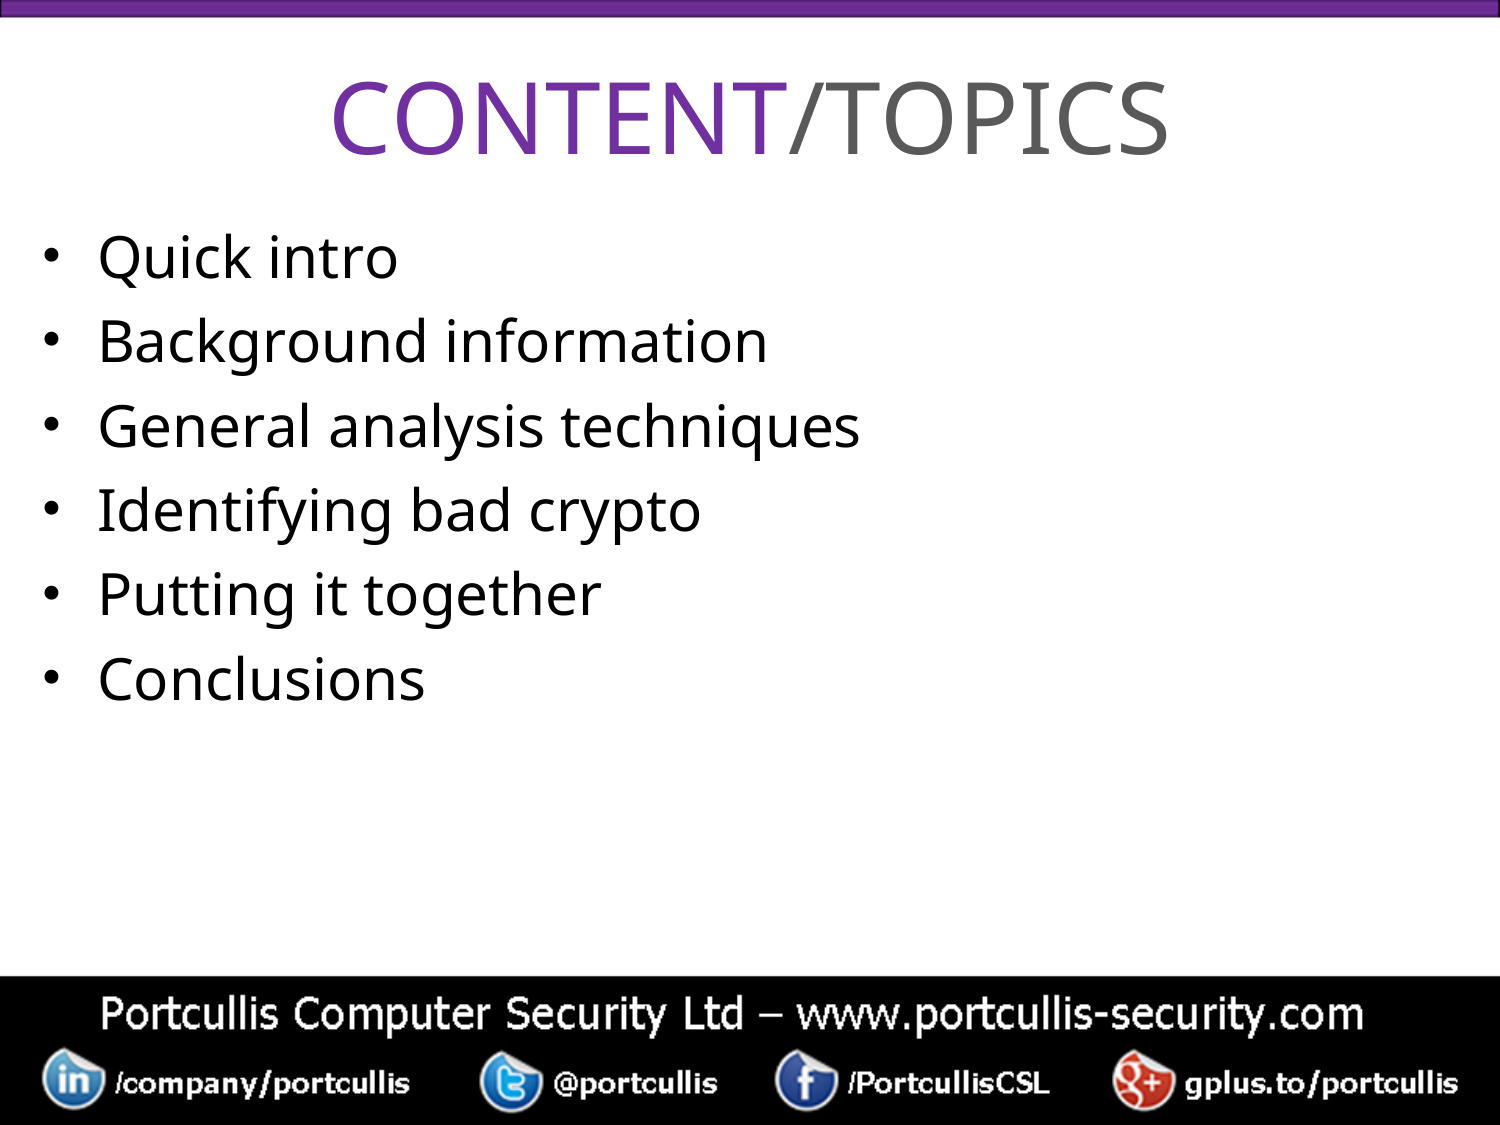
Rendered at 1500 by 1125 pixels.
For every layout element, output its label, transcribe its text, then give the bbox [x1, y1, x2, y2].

title CONTENT/TOPICS [0, 42, 1500, 202]
picture [0, 0, 1500, 42]
picture [0, 202, 1500, 1125]
list Quick intro Background information General analysis techniques Identifying bad crypto Putting it together Conclusions [41, 219, 1428, 965]
